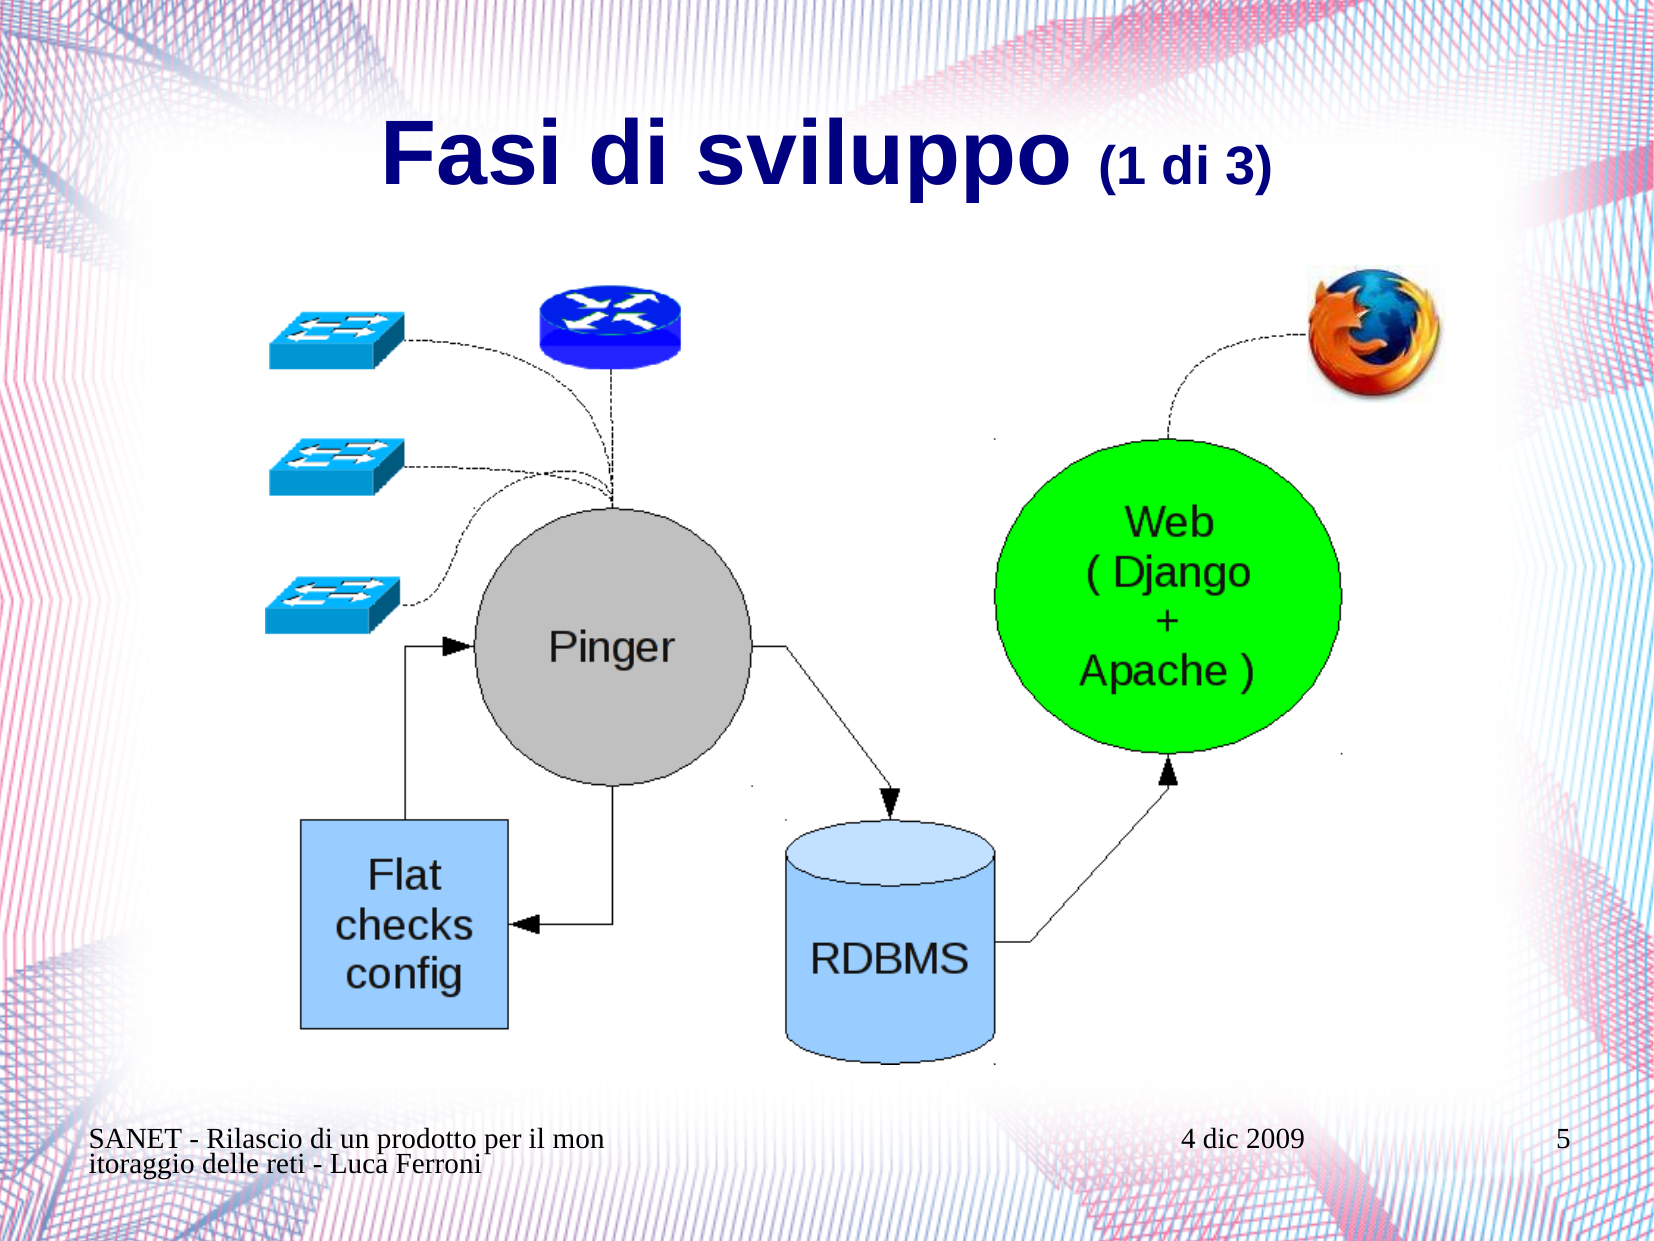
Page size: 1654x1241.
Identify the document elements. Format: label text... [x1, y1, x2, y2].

title Fasi di sviluppo (1 di 3) [82, 49, 1571, 257]
picture [0, 0, 1654, 1241]
